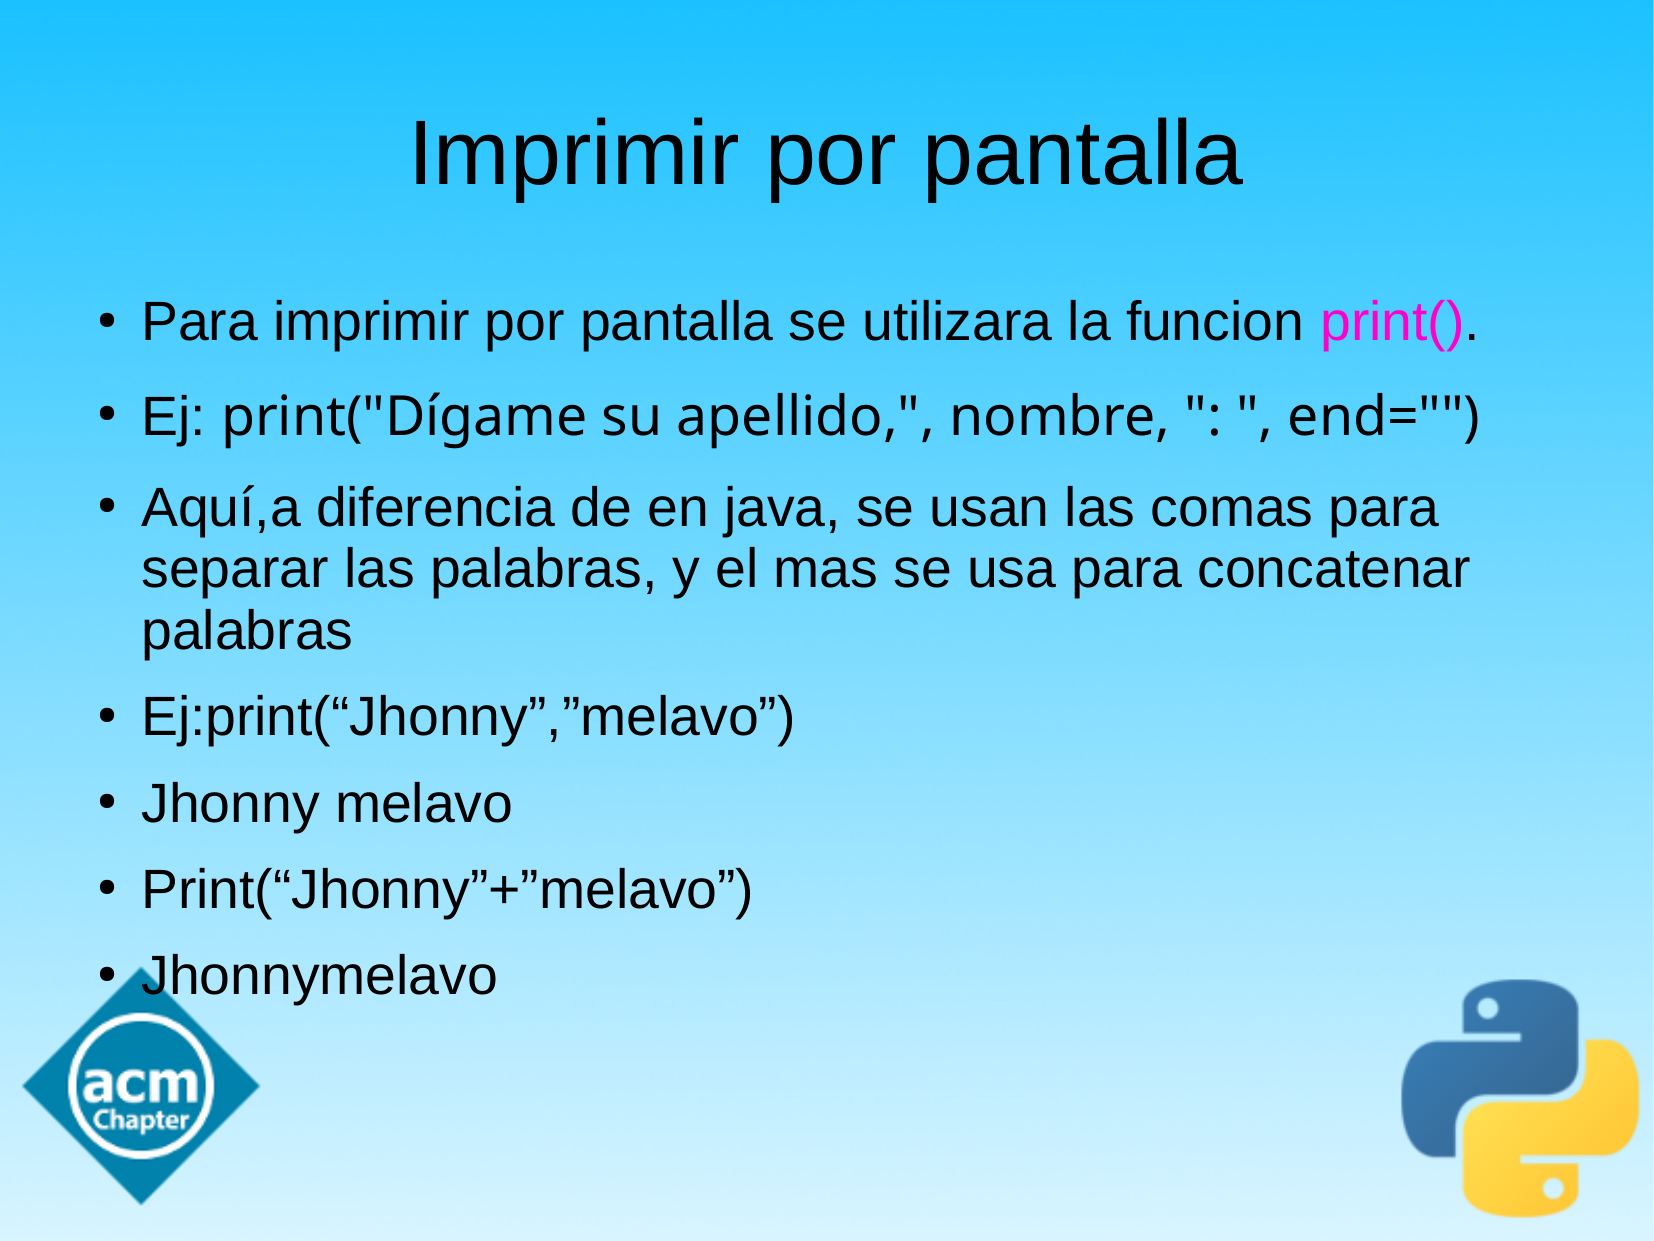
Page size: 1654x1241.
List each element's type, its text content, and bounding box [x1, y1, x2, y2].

picture [0, 0, 1654, 1241]
list Para imprimir por pantalla se utilizara la funcion print(). Ej: print("Dígame su apellido,", nombre, ": ", end="") Aquí,a diferencia de en java, se usan las comas para separar las palabras, y el mas se usa para concatenar palabras Ej:print(“Jhonny”,”melavo”) Jhonny melavo Print(“Jhonny”+”melavo”) Jhonnymelavo [82, 290, 1571, 1010]
title Imprimir por pantalla [82, 49, 1571, 257]
